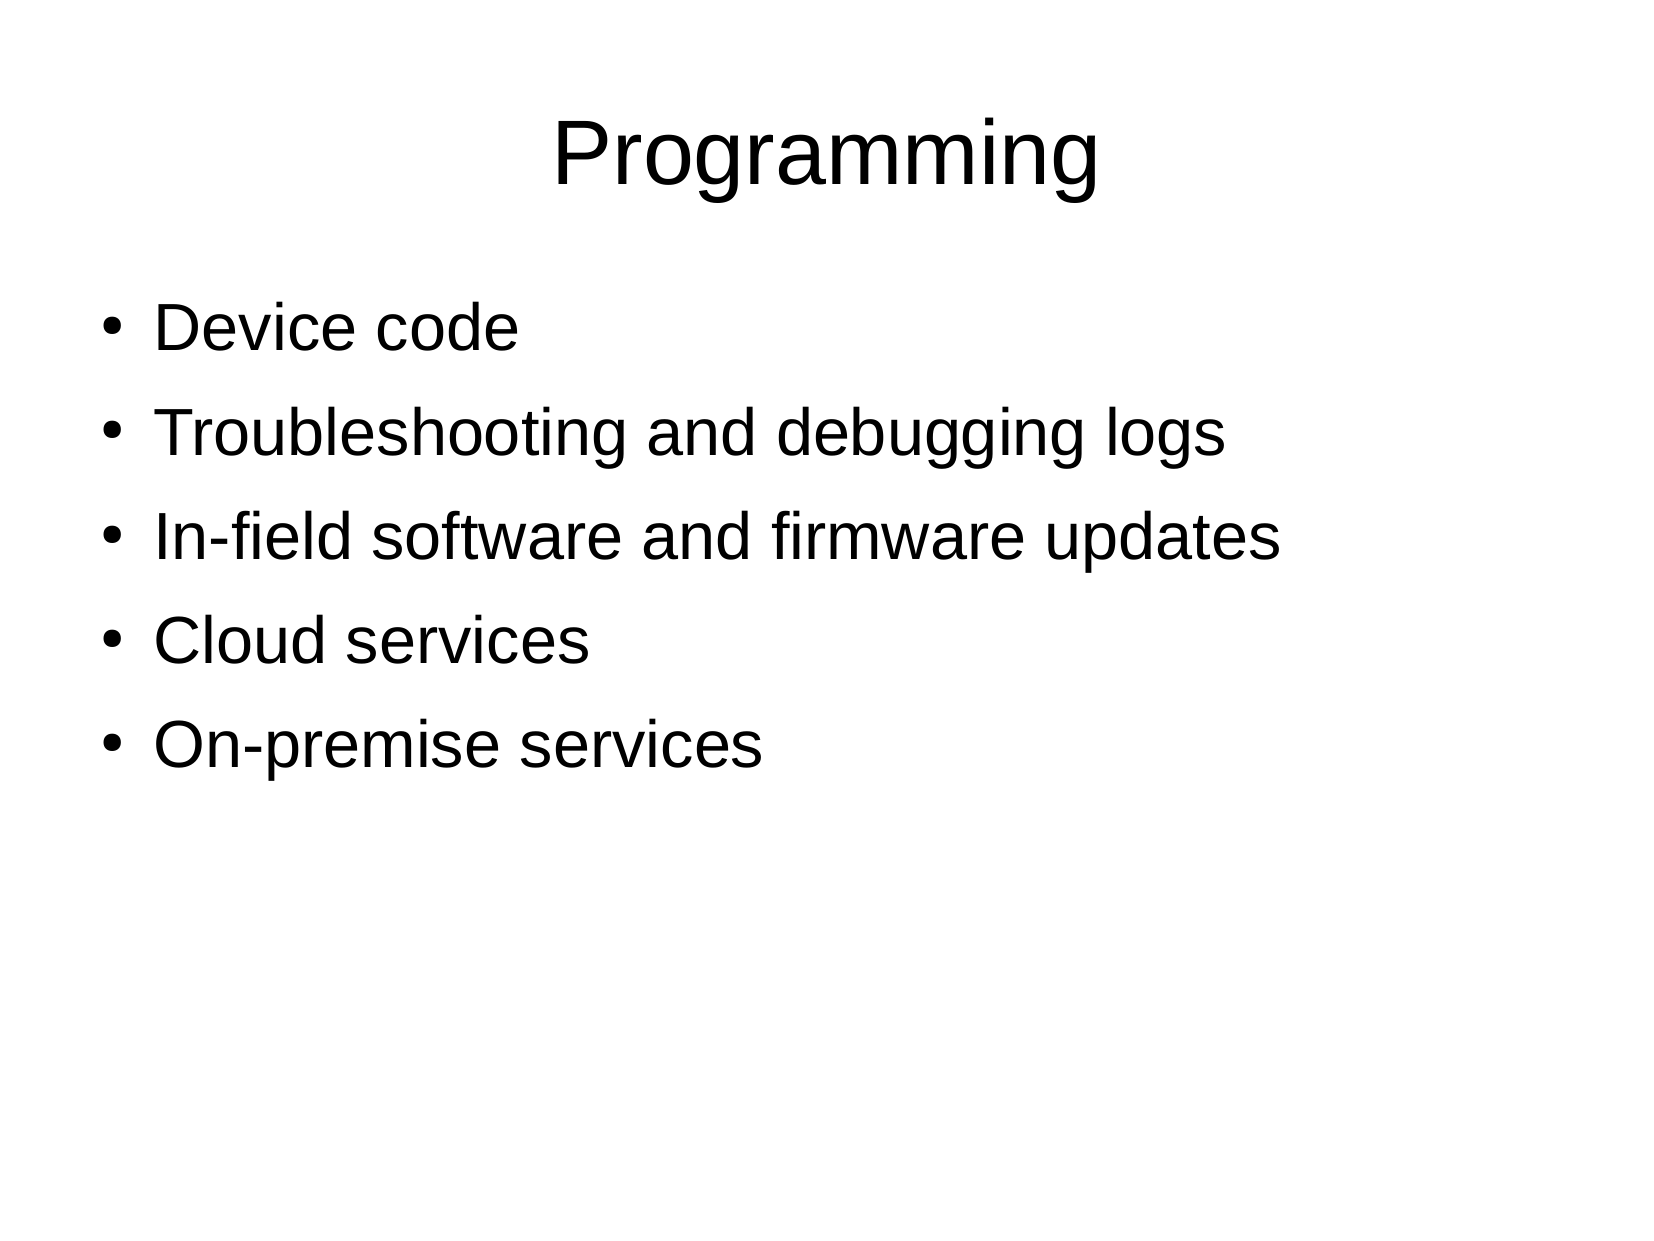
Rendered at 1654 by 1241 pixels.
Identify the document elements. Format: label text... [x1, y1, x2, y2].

list Device code Troubleshooting and debugging logs In-field software and firmware updates Cloud services On-premise services [82, 290, 1571, 1010]
title Programming [82, 49, 1571, 257]
